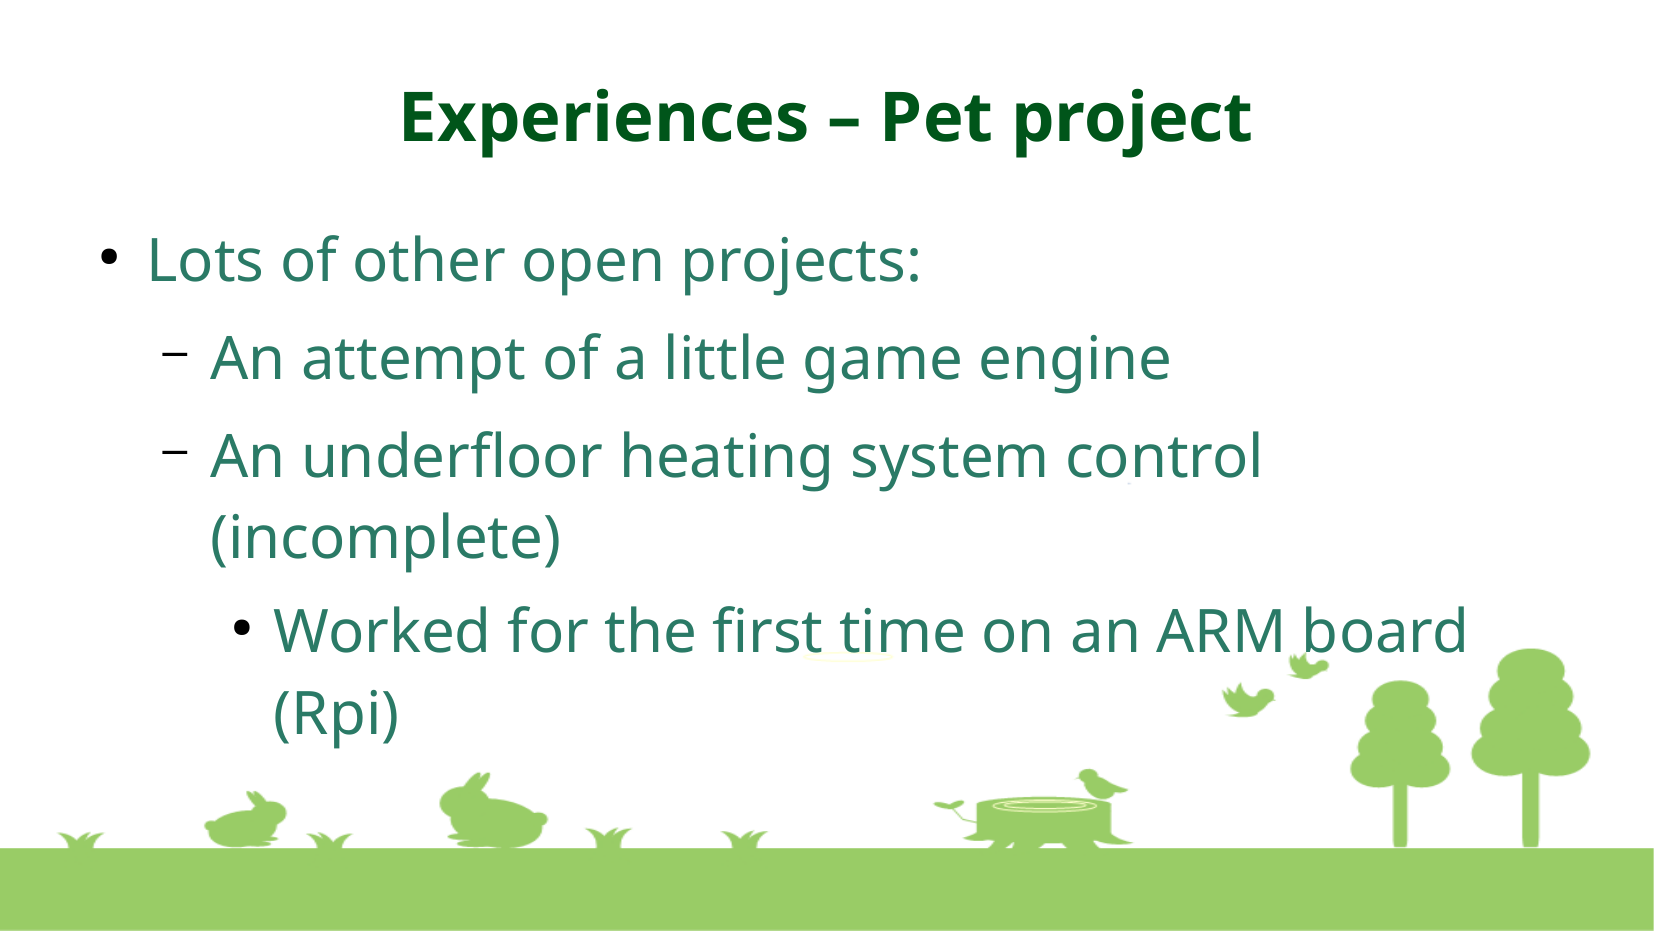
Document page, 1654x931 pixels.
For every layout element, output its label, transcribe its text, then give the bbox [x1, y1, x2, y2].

list Lots of other open projects: An attempt of a little game engine An underfloor heating system control (incomplete) Worked for the first time on an ARM board (Rpi) [82, 217, 1571, 758]
title Experiences – Pet project [82, 37, 1571, 193]
picture [0, 0, 1654, 931]
